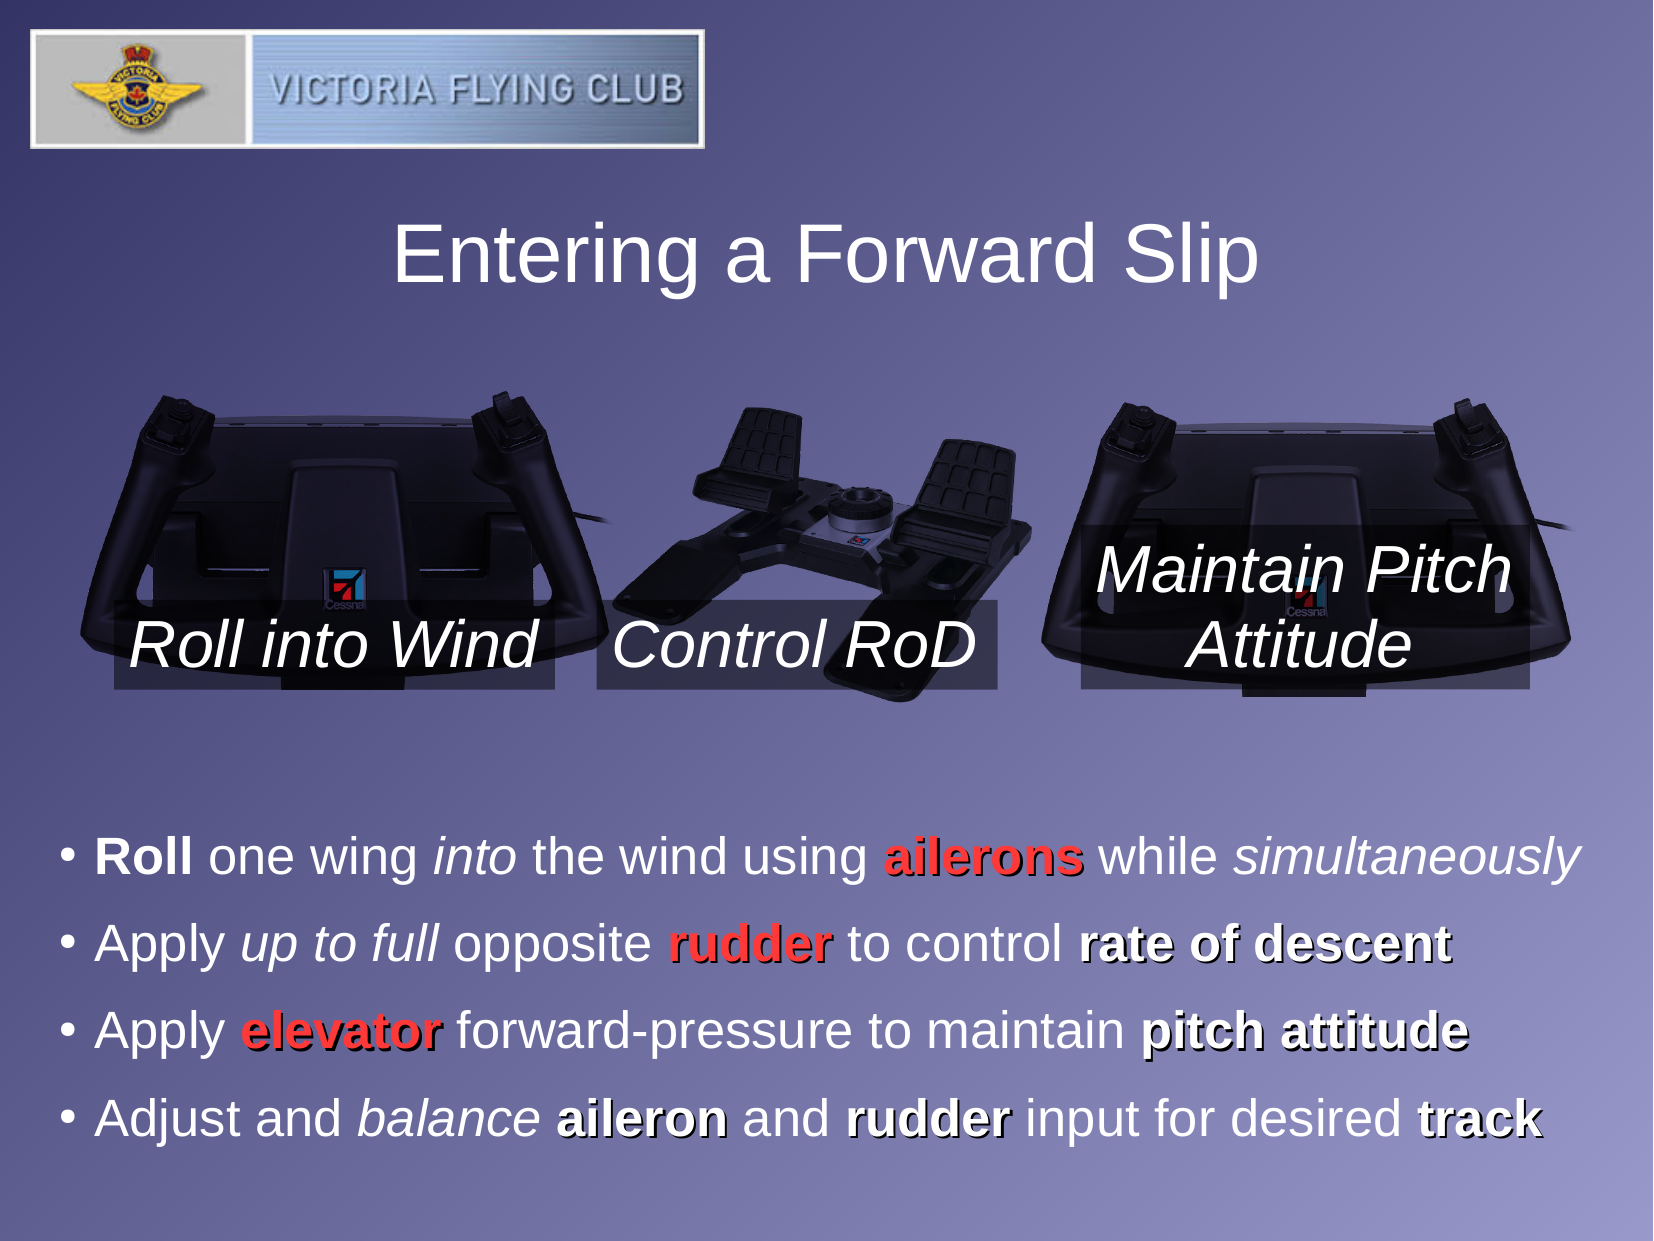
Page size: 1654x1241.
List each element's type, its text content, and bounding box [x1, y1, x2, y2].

text_box Maintain Pitch Attitude [1080, 524, 1530, 690]
text_box Control RoD [596, 599, 998, 690]
text_box Roll into Wind [114, 599, 555, 690]
picture [73, 389, 1577, 705]
list Roll one wing into the wind using ailerons while simultaneously Apply up to full opposite rudder to control rate of descent Apply elevator forward-pressure to maintain pitch attitude Adjust and balance aileron and rudder input for desired track [41, 826, 1612, 1203]
title Entering a Forward Slip [82, 150, 1571, 358]
picture [30, 29, 705, 149]
